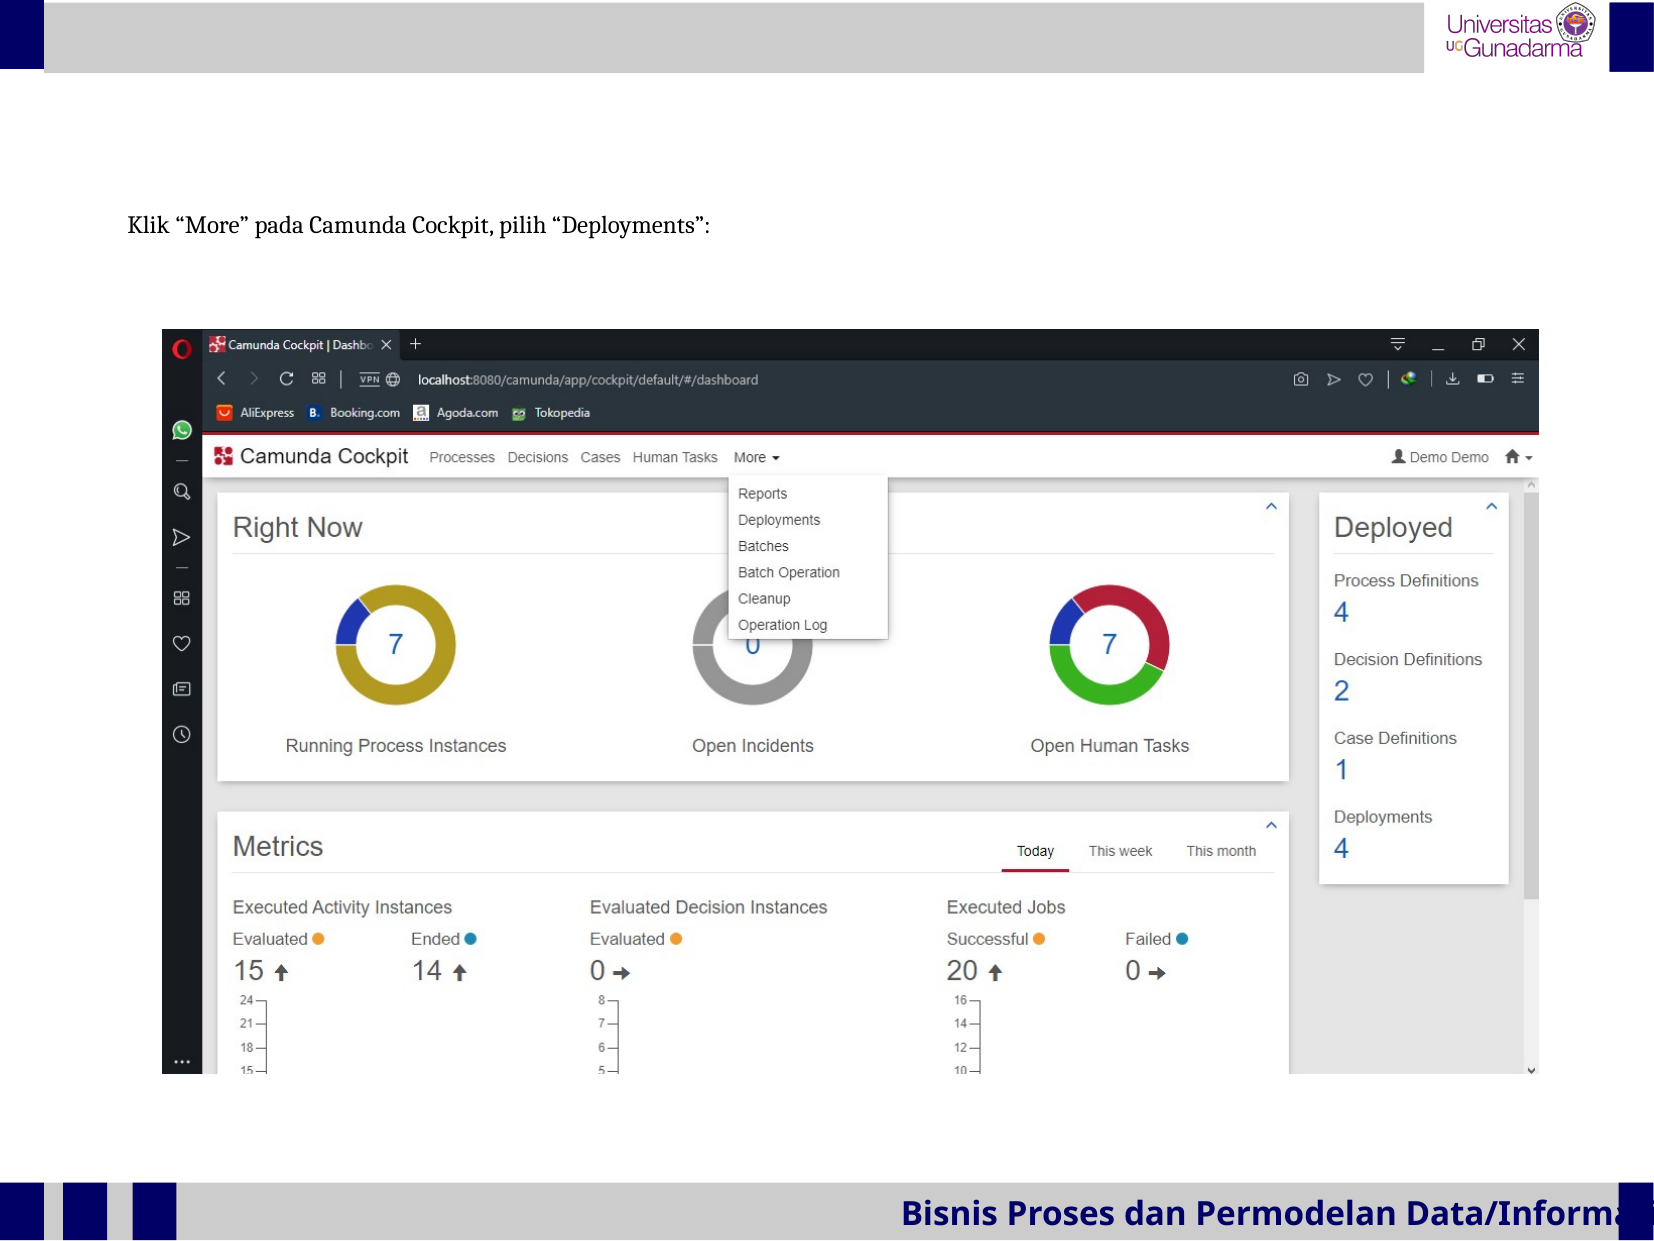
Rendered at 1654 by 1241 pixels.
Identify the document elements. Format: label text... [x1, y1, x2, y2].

list Klik “More” pada Camunda Cockpit, pilih “Deployments”: [14, 210, 1630, 1171]
picture [1437, 2, 1610, 62]
picture [162, 329, 1539, 1074]
